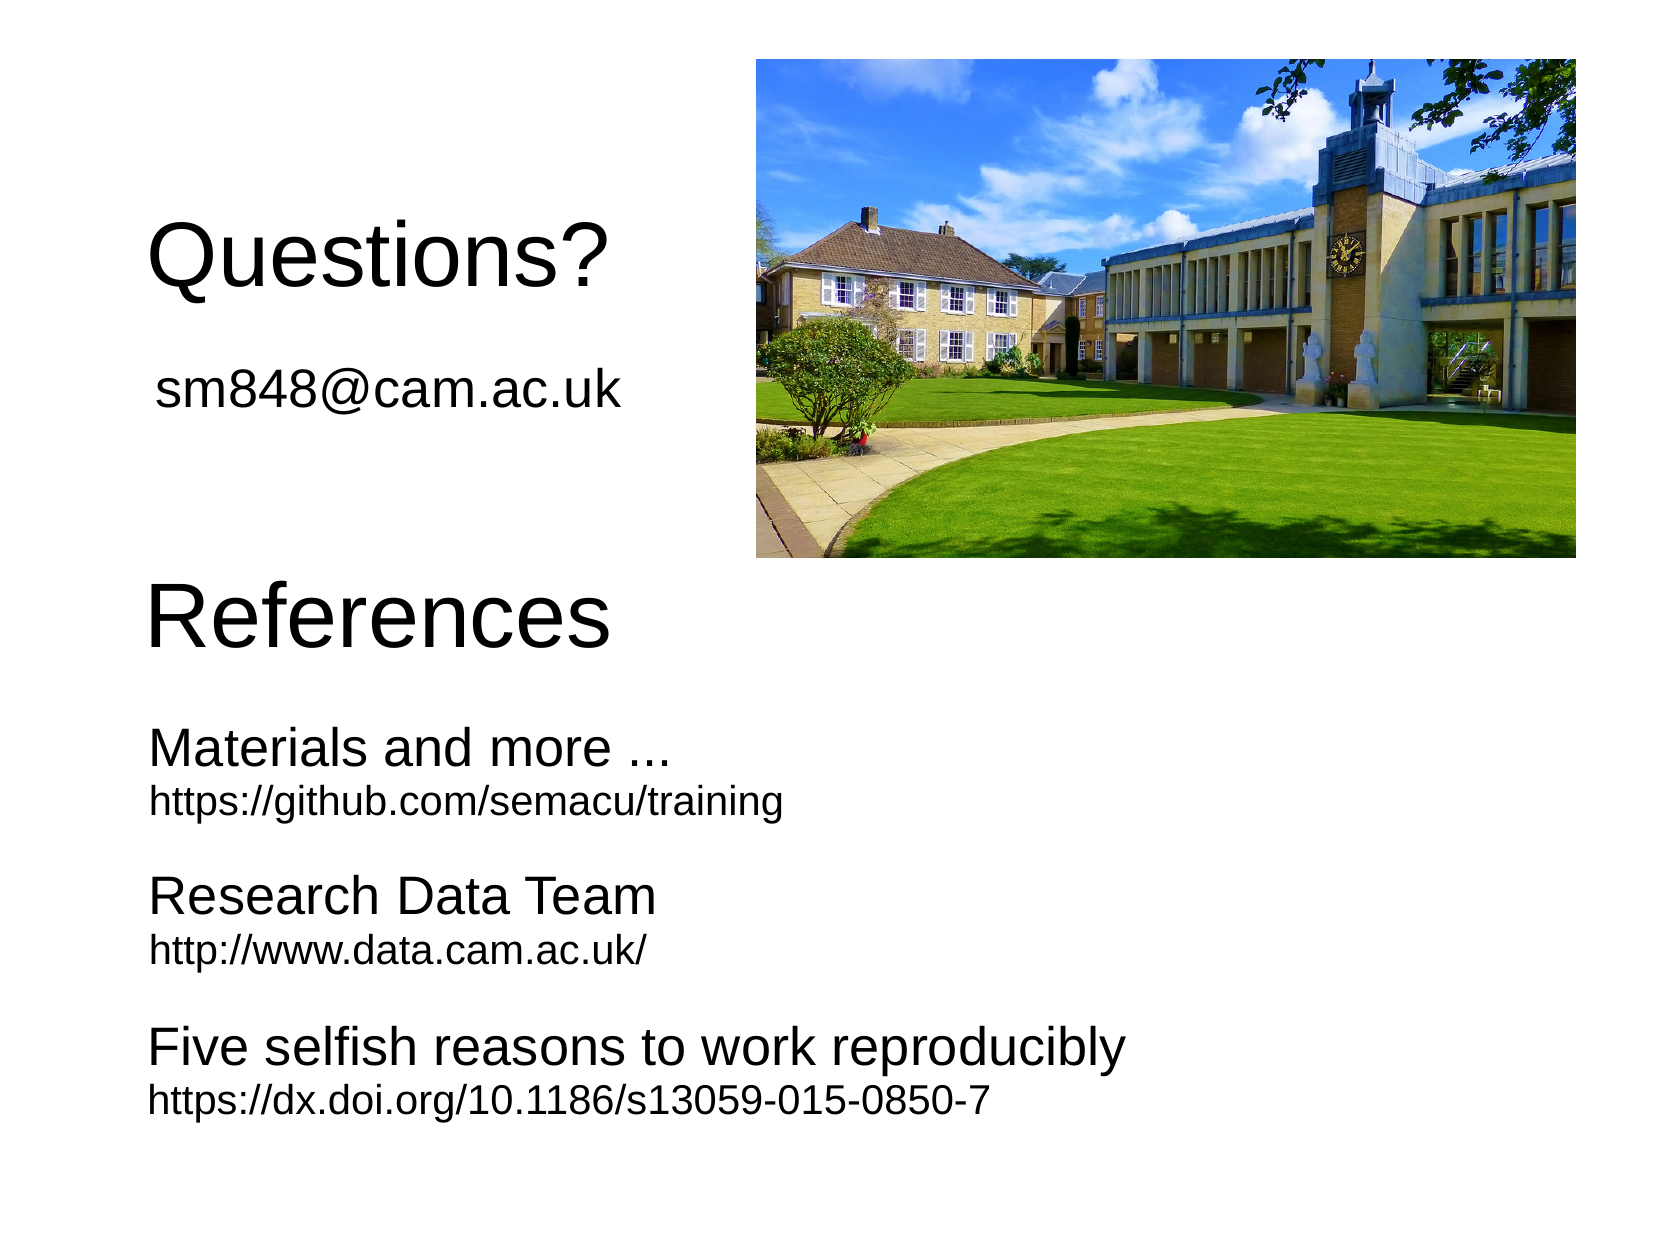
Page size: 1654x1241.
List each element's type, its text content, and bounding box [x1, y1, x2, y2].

picture [756, 59, 1576, 558]
text_box Five selfish reasons to work reproducibly https://dx.doi.org/10.1186/s13059-015-0850-7 [147, 1007, 1140, 1132]
text_box sm848@cam.ac.uk [141, 345, 637, 432]
text_box Research Data Team http://www.data.cam.ac.uk/ [148, 857, 747, 982]
title Questions? [124, 199, 634, 310]
text_box Materials and more ... https://github.com/semacu/training [148, 711, 834, 831]
title References [110, 560, 648, 671]
